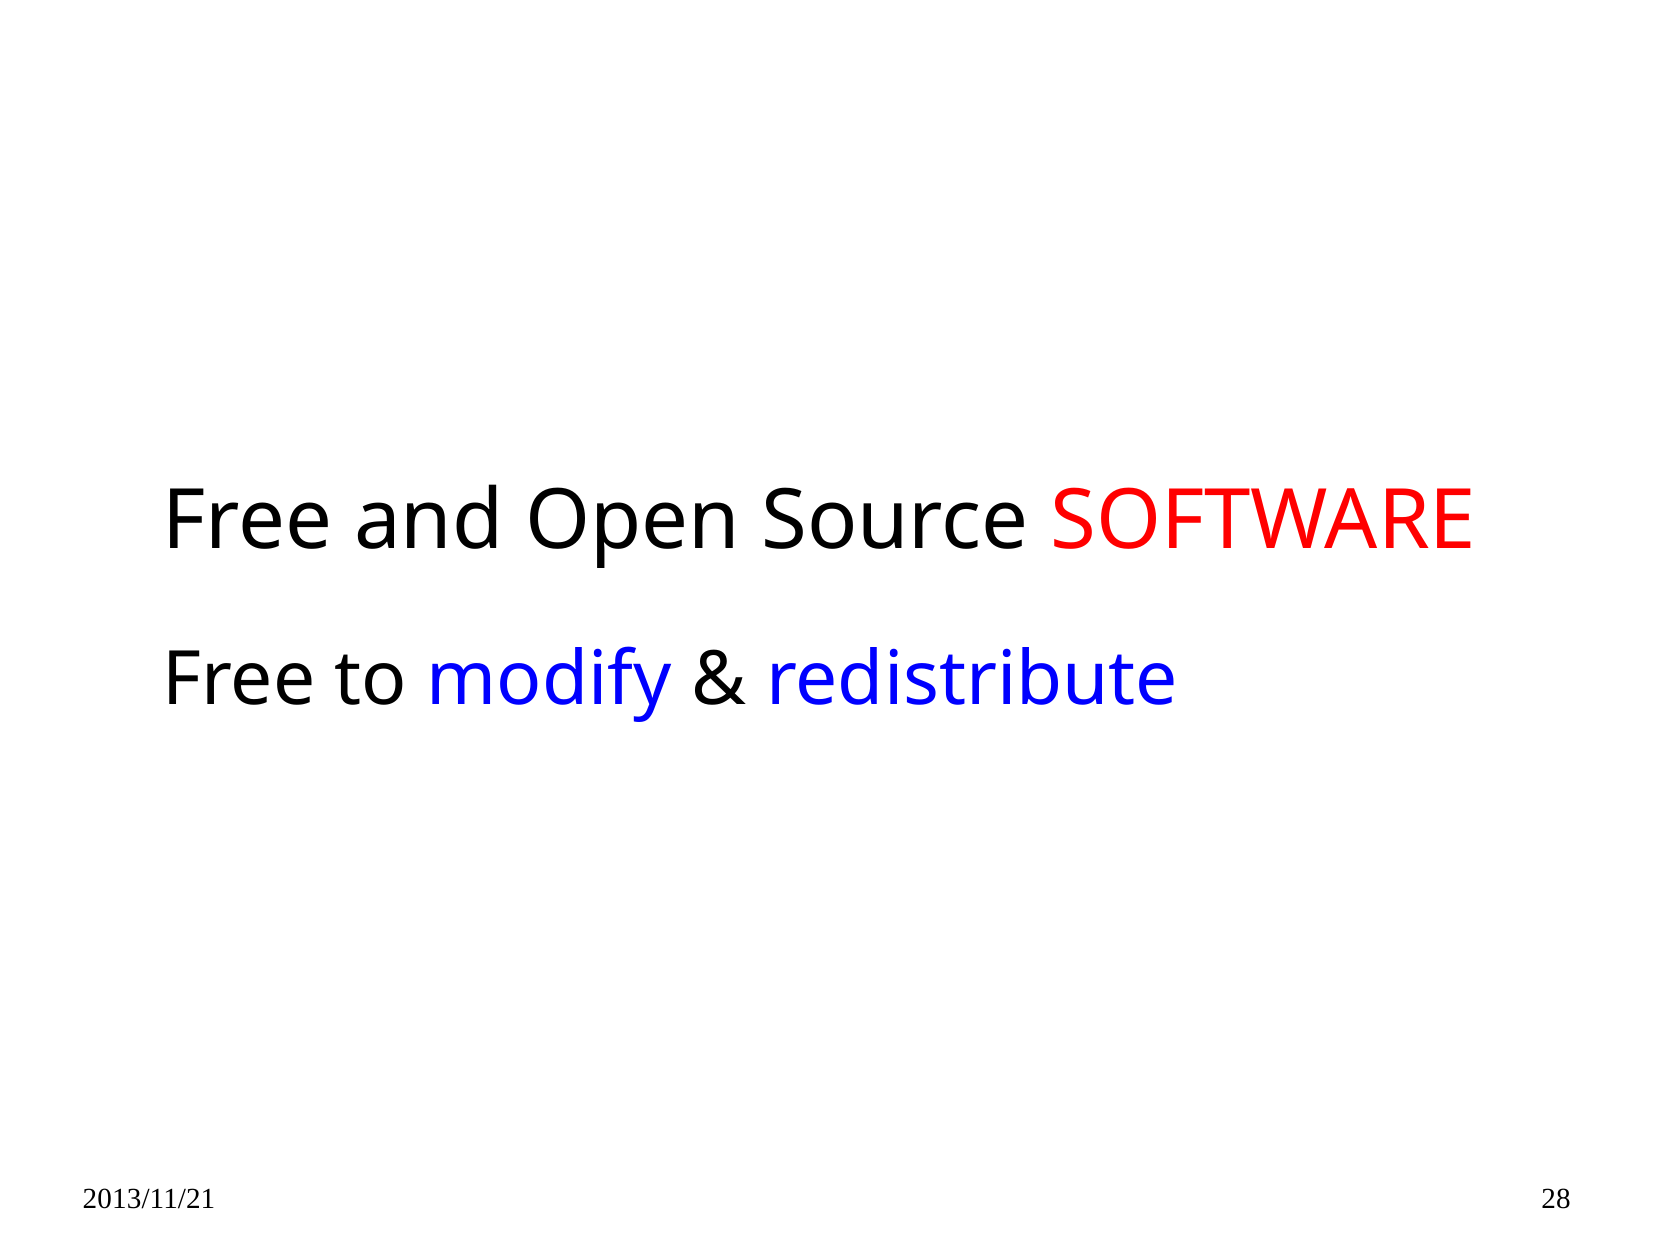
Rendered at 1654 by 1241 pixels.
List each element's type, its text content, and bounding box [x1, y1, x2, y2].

text_box Free and Open Source SOFTWARE Free to modify & redistribute [147, 395, 1506, 641]
